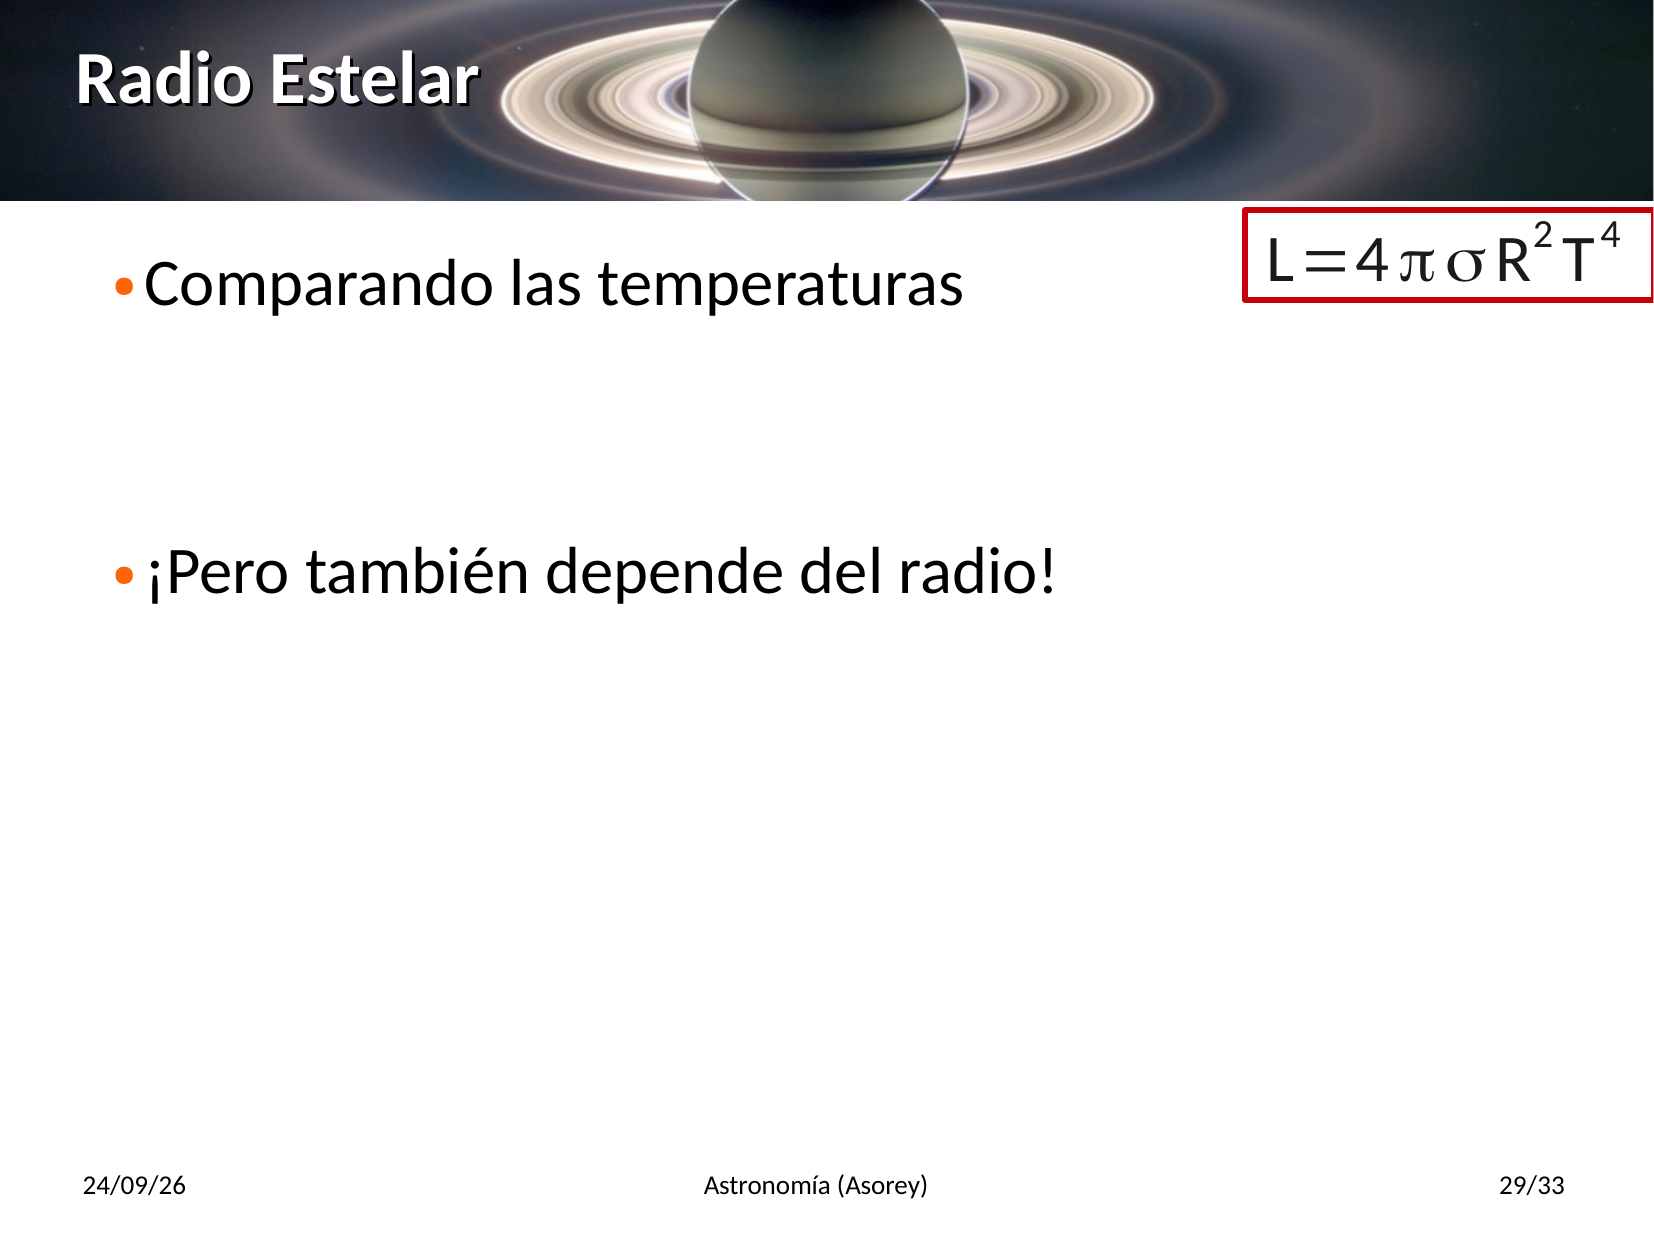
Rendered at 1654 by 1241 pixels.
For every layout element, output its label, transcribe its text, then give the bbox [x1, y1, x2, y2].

title Radio Estelar [75, 19, 1564, 151]
list Comparando las temperaturas ¡Pero también depende del radio! [82, 255, 1571, 1156]
chart [1260, 213, 1628, 297]
picture [0, 0, 1654, 201]
